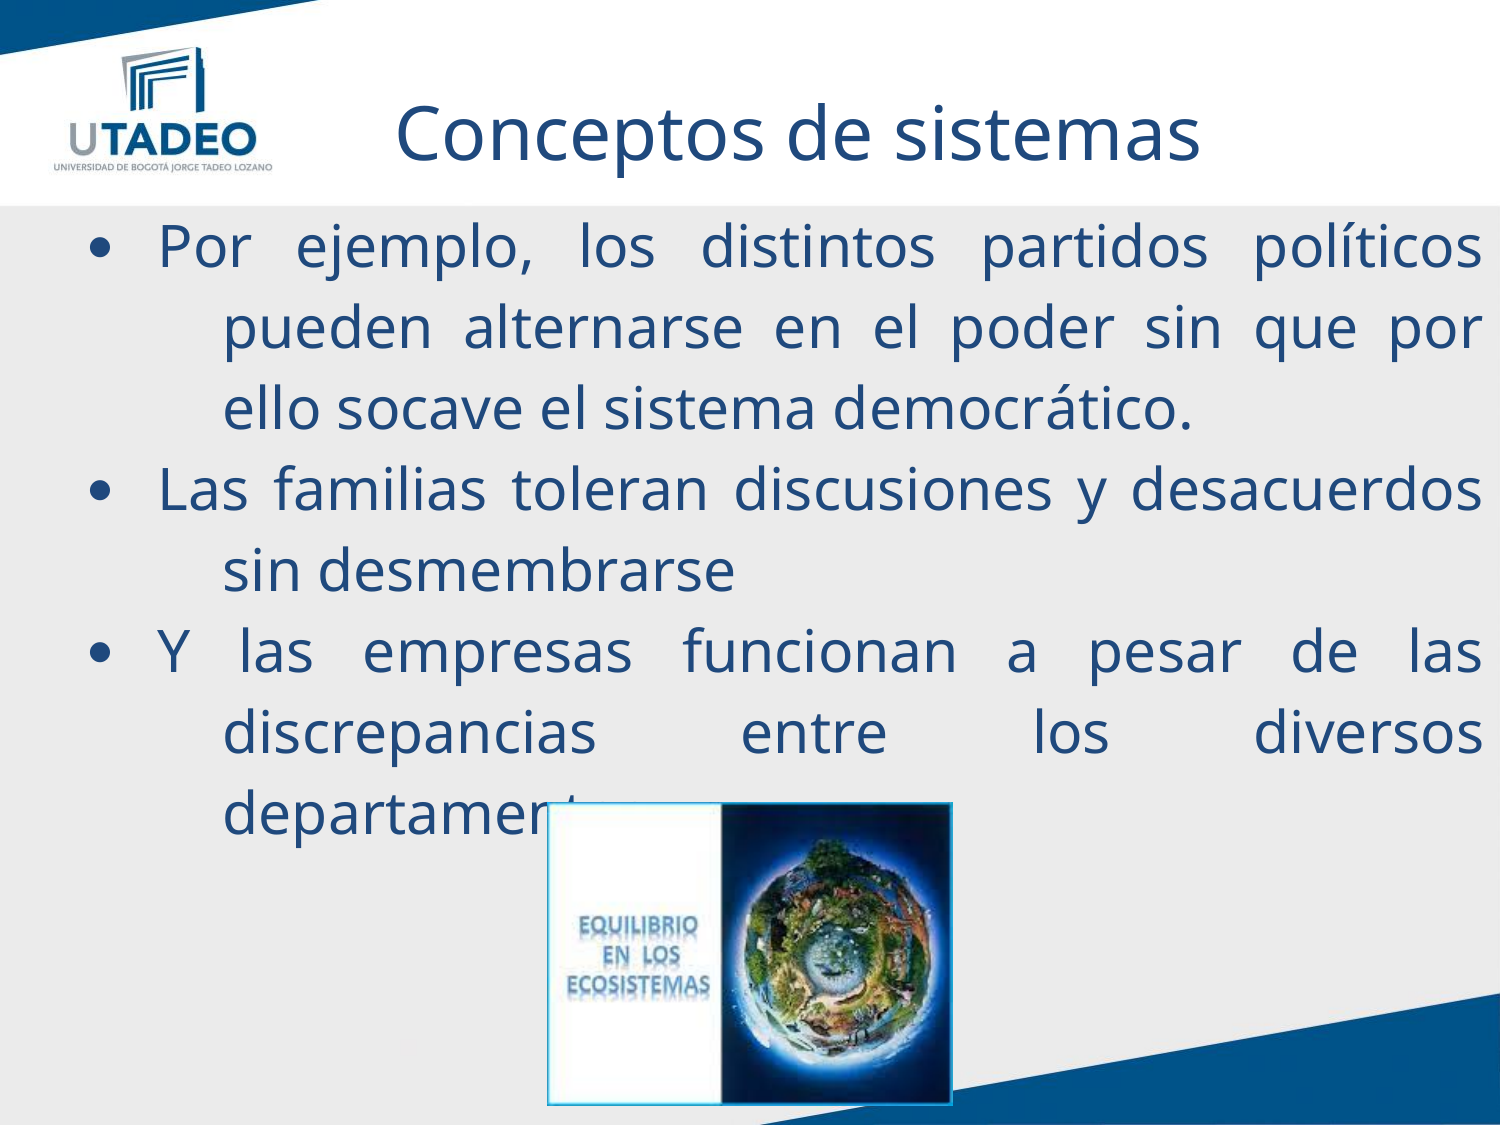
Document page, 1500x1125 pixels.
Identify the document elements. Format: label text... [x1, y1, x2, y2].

title Conceptos de sistemas [379, 45, 1426, 233]
list Por ejemplo, los distintos partidos políticos pueden alternarse en el poder sin que por ello socave el sistema democrático. Las familias toleran discusiones y desacuerdos sin desmembrarse Y las empresas funcionan a pesar de las discrepancias entre los diversos departamentos [66, 191, 1500, 858]
picture [547, 802, 953, 1106]
